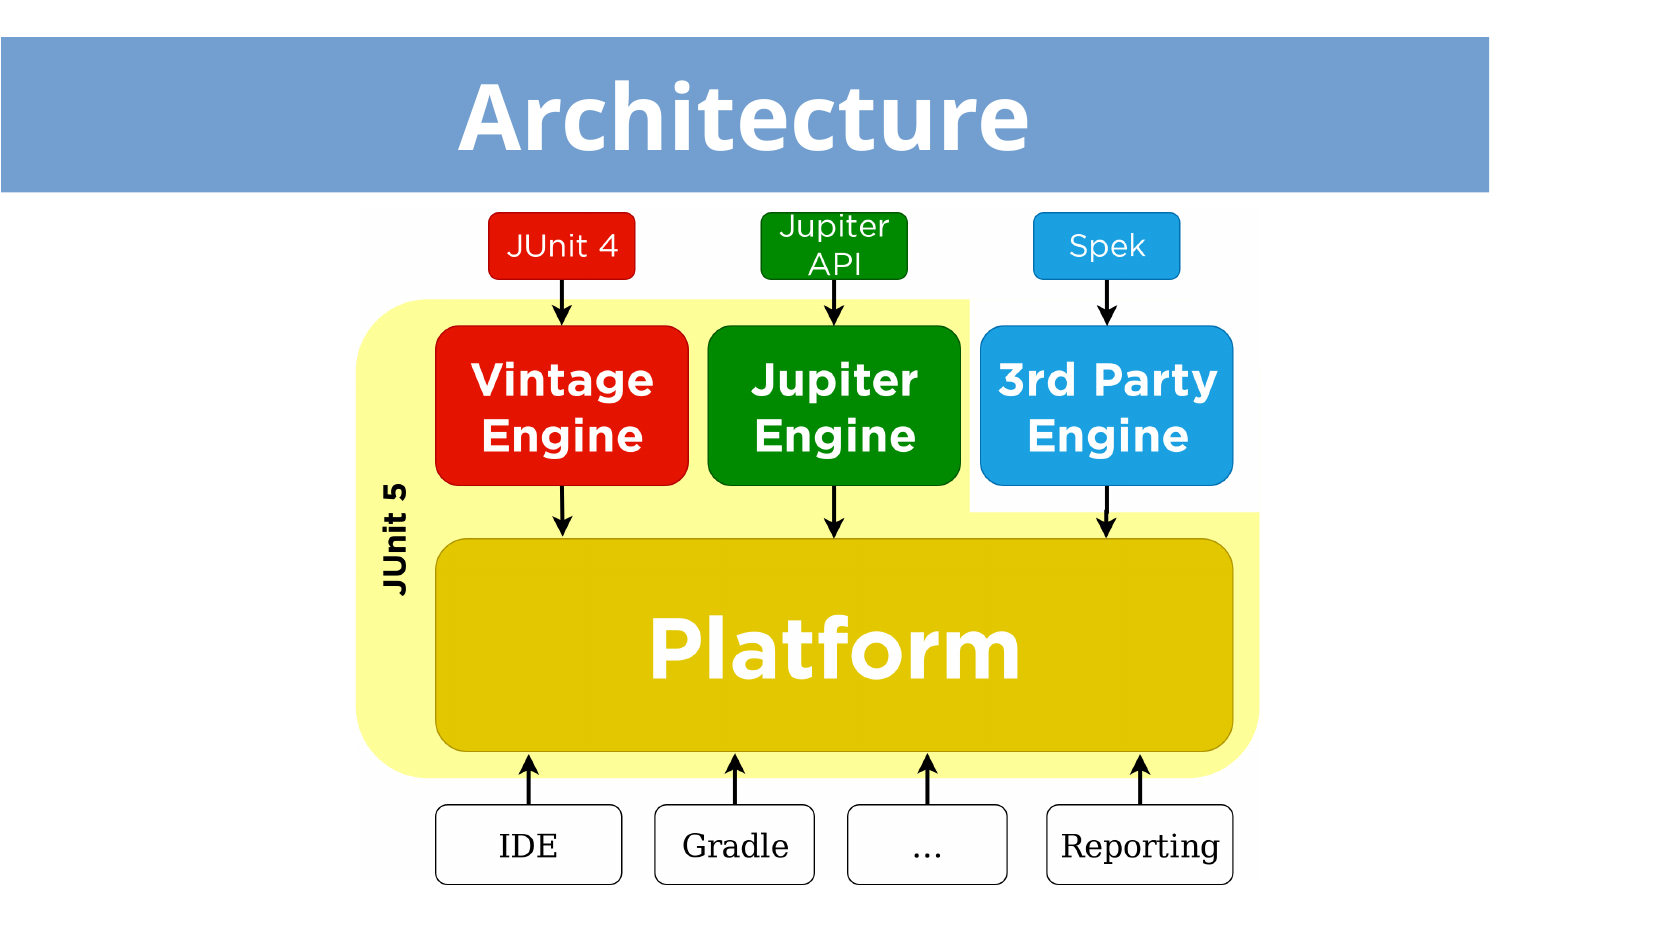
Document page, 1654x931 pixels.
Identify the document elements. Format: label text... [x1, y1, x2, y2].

title Architecture [1, 37, 1490, 193]
picture [355, 208, 1260, 886]
